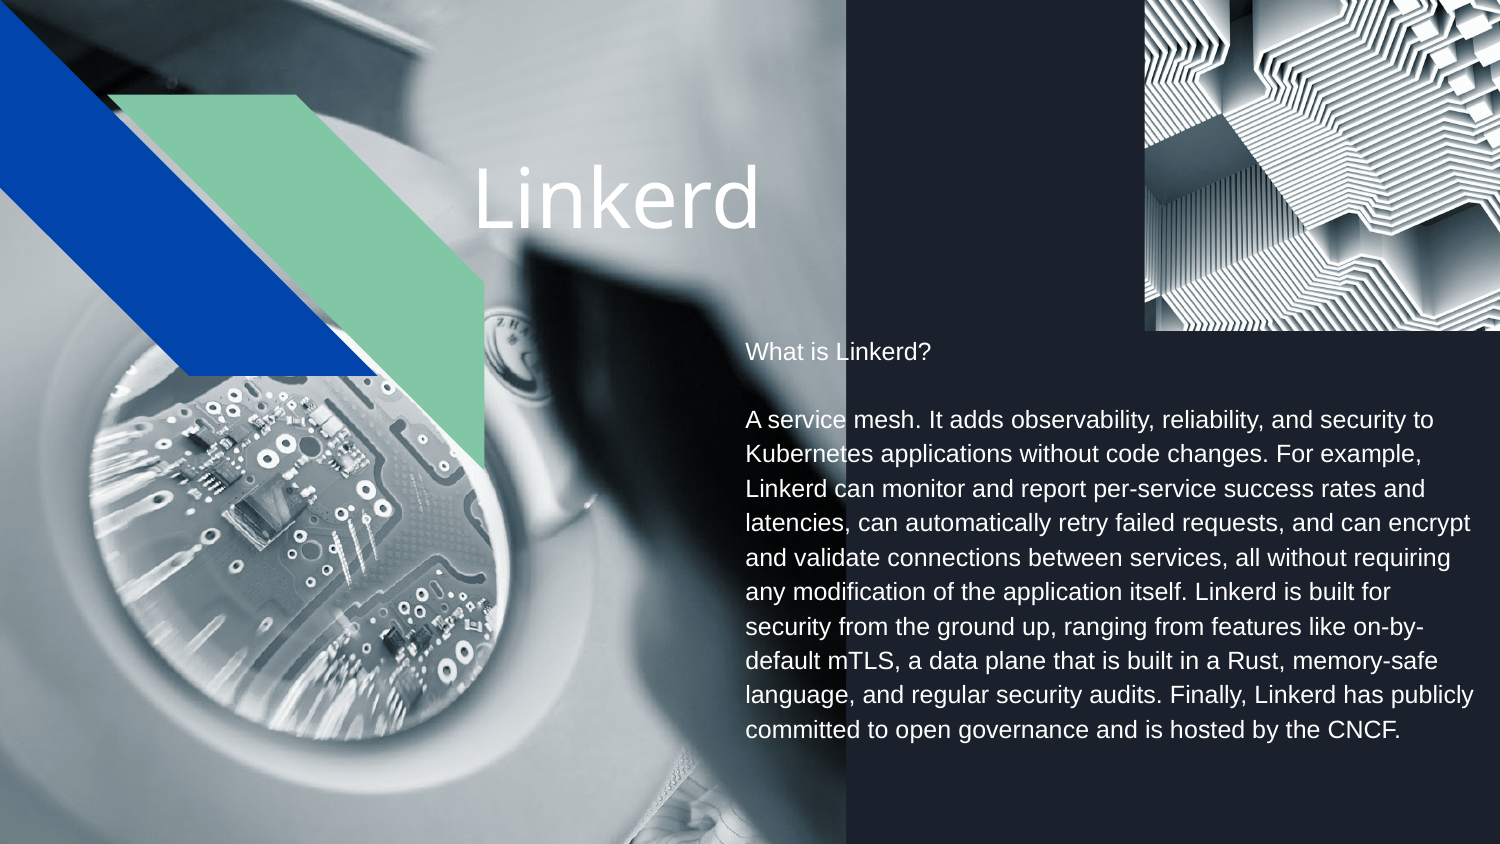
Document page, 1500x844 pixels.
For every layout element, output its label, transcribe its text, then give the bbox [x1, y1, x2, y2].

title Linkerd [456, 130, 1280, 390]
picture [10, 0, 438, 197]
subtitle What is Linkerd? A service mesh. It adds observability, reliability, and security to Kubernetes applications without code changes. For example, Linkerd can monitor and report per-service success rates and latencies, can automatically retry failed requests, and can encrypt and validate connections between services, all without requiring any modification of the application itself. Linkerd is built for security from the ground up, ranging from features like on-by-default mTLS, a data plane that is built in a Rust, memory-safe language, and regular security audits. Finally, Linkerd has publicly committed to open governance and is hosted by the CNCF. [730, 316, 1500, 836]
picture [1365, 0, 1500, 189]
